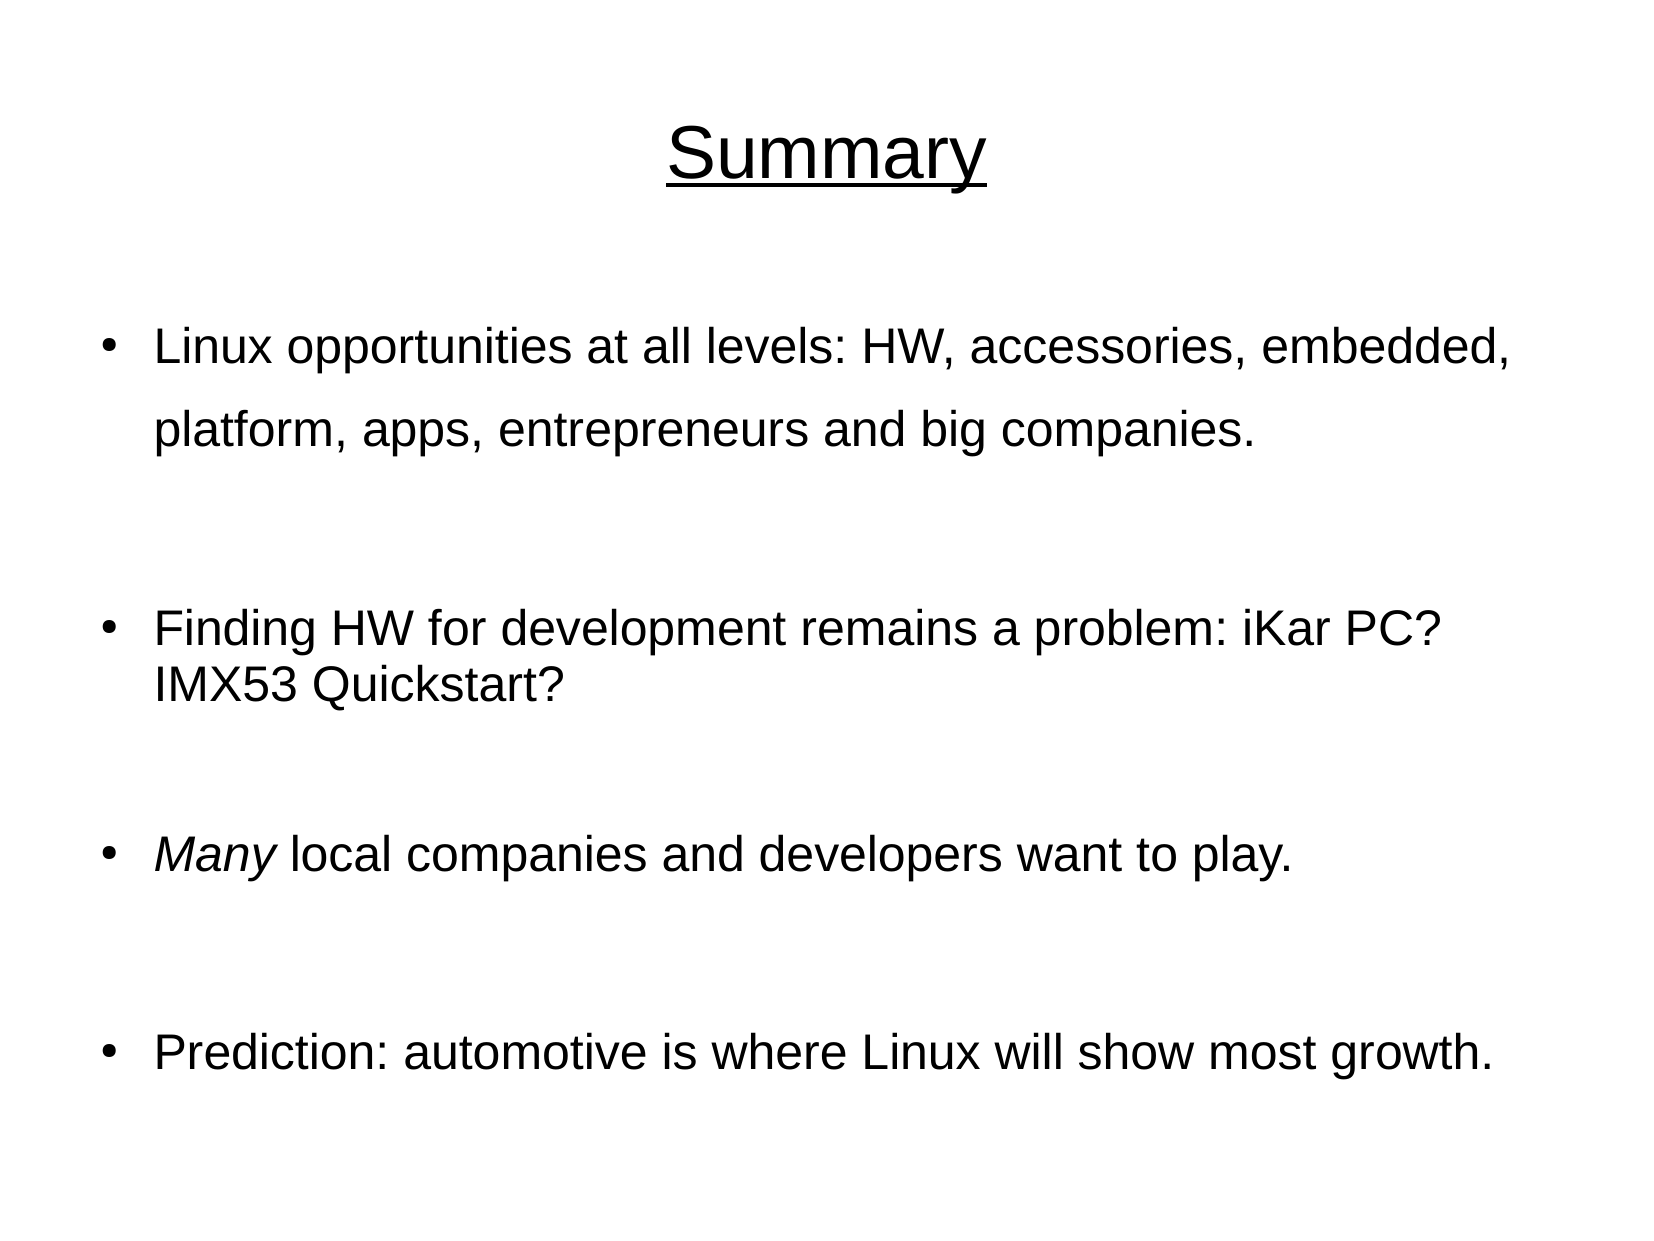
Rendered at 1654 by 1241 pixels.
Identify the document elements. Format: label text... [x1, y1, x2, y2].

list Linux opportunities at all levels: HW, accessories, embedded, platform, apps, entrepreneurs and big companies. Finding HW for development remains a problem: iKar PC? IMX53 Quickstart? Many local companies and developers want to play. Prediction: automotive is where Linux will show most growth. [82, 290, 1571, 1109]
title Summary [82, 49, 1571, 257]
